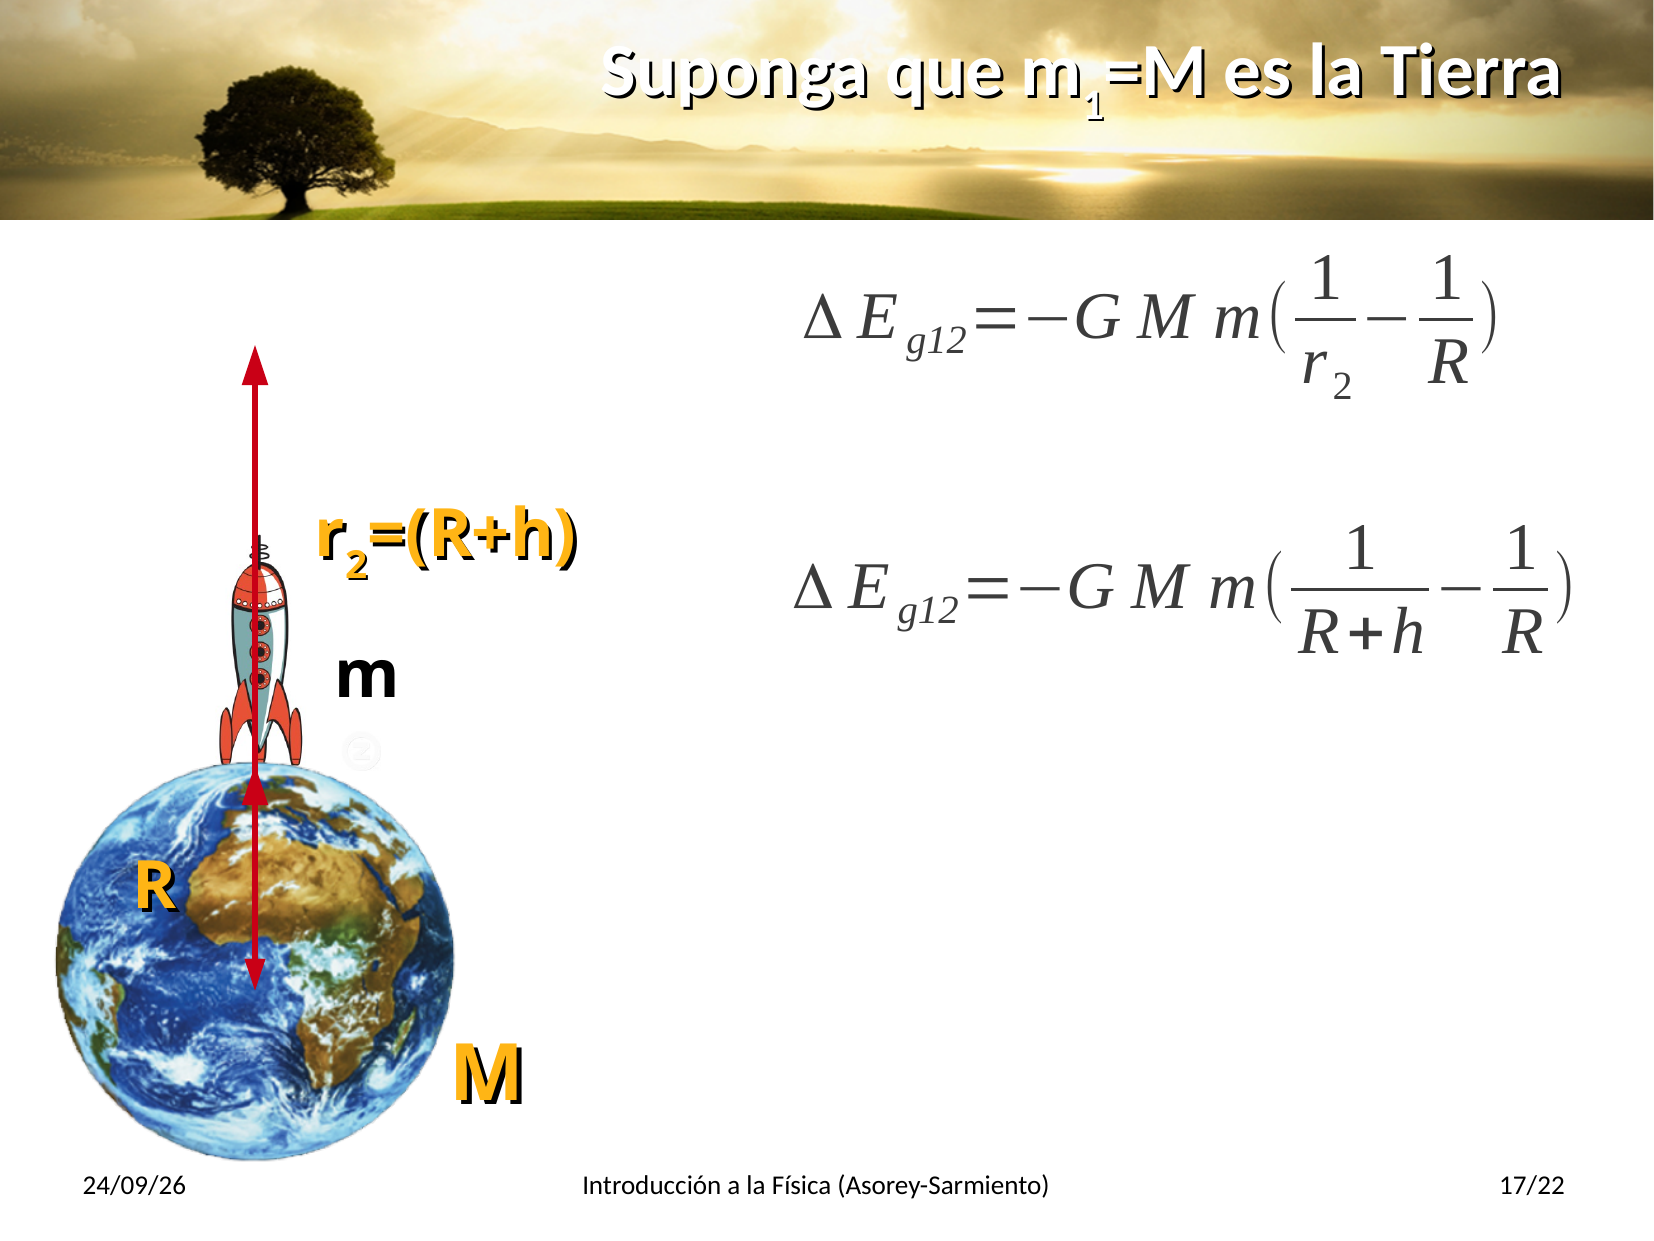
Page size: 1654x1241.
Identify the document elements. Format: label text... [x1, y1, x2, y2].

picture [0, 0, 1654, 220]
chart [784, 510, 1584, 668]
text_box R [117, 829, 196, 932]
text_box M [435, 1008, 531, 1127]
picture [0, 524, 556, 1200]
chart [794, 240, 1509, 409]
text_box m [319, 618, 451, 704]
title Suponga que m1=M es la Tierra [75, 19, 1564, 151]
text_box r2=(R+h) [300, 477, 601, 604]
